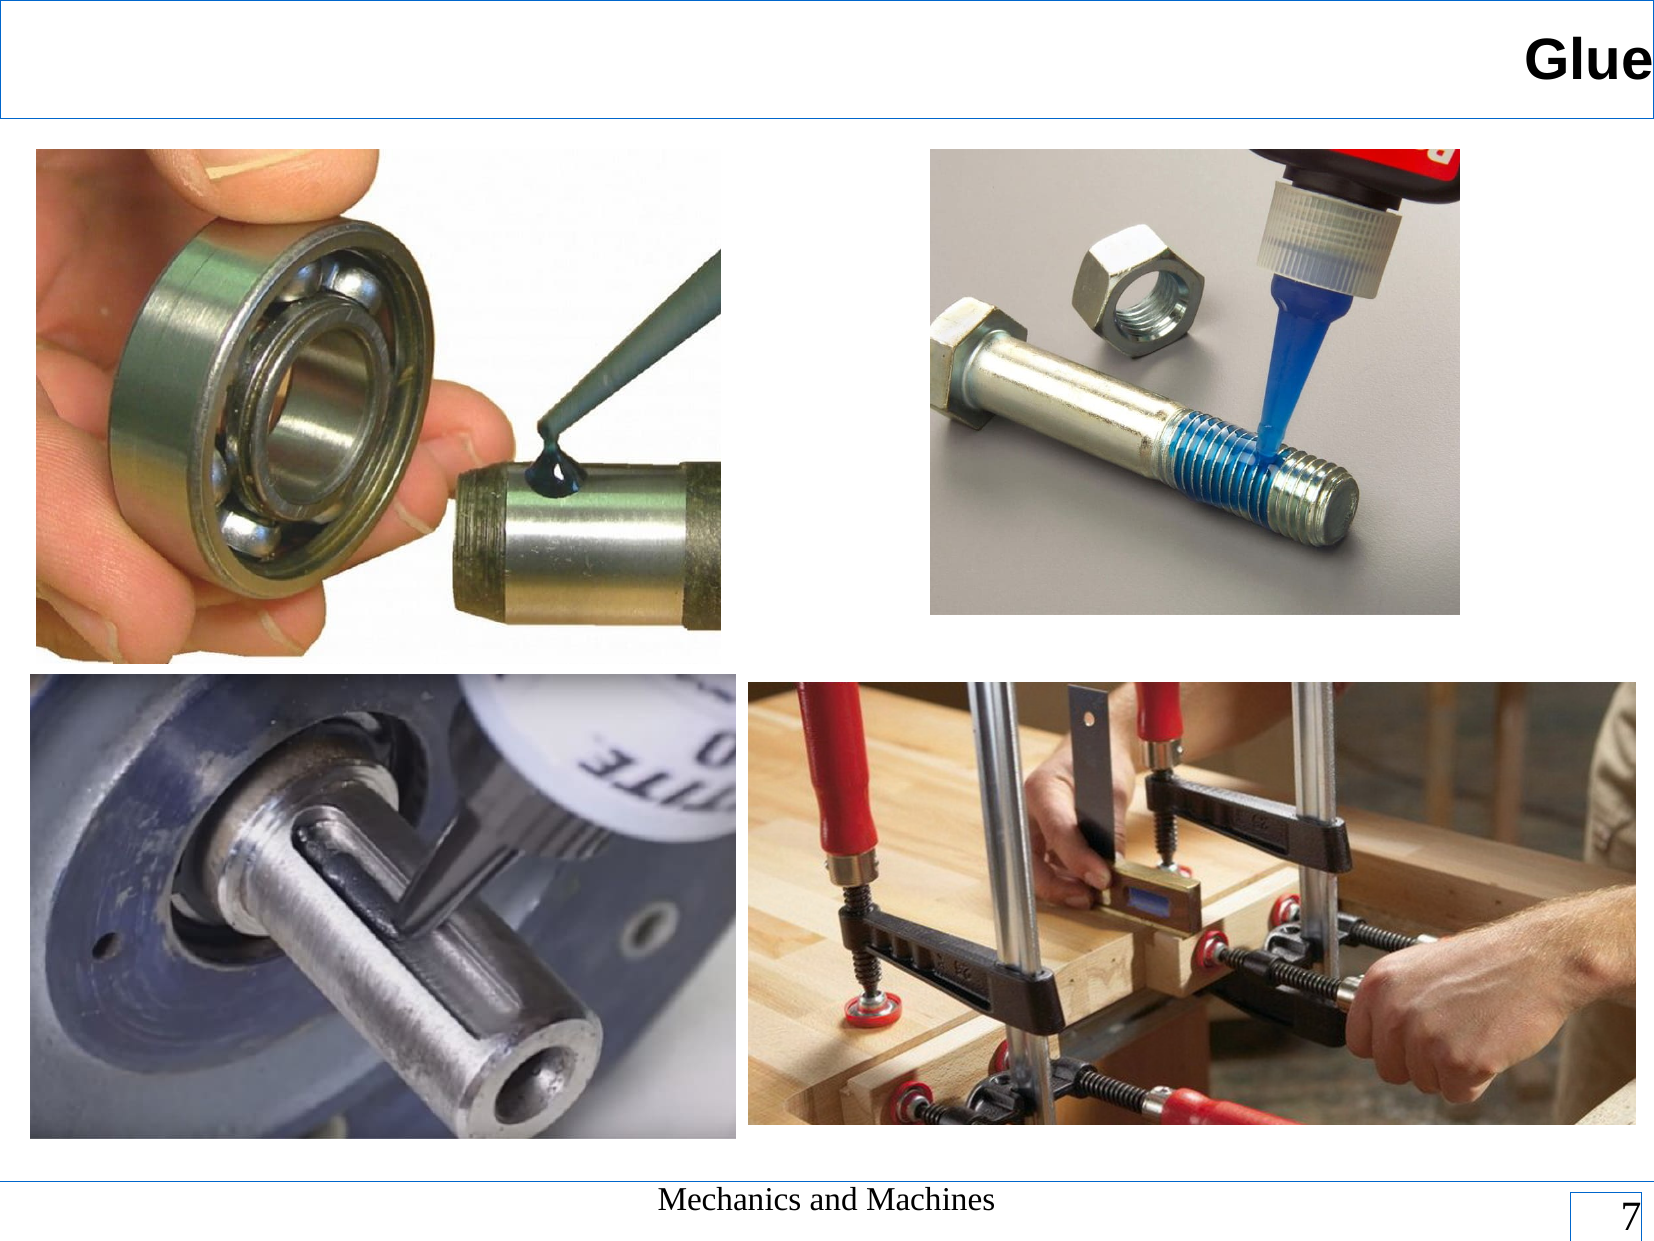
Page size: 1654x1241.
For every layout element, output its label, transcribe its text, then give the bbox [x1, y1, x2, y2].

title Glue [0, 0, 1654, 119]
picture [36, 149, 721, 665]
picture [30, 674, 736, 1139]
picture [748, 682, 1636, 1126]
picture [930, 149, 1460, 616]
